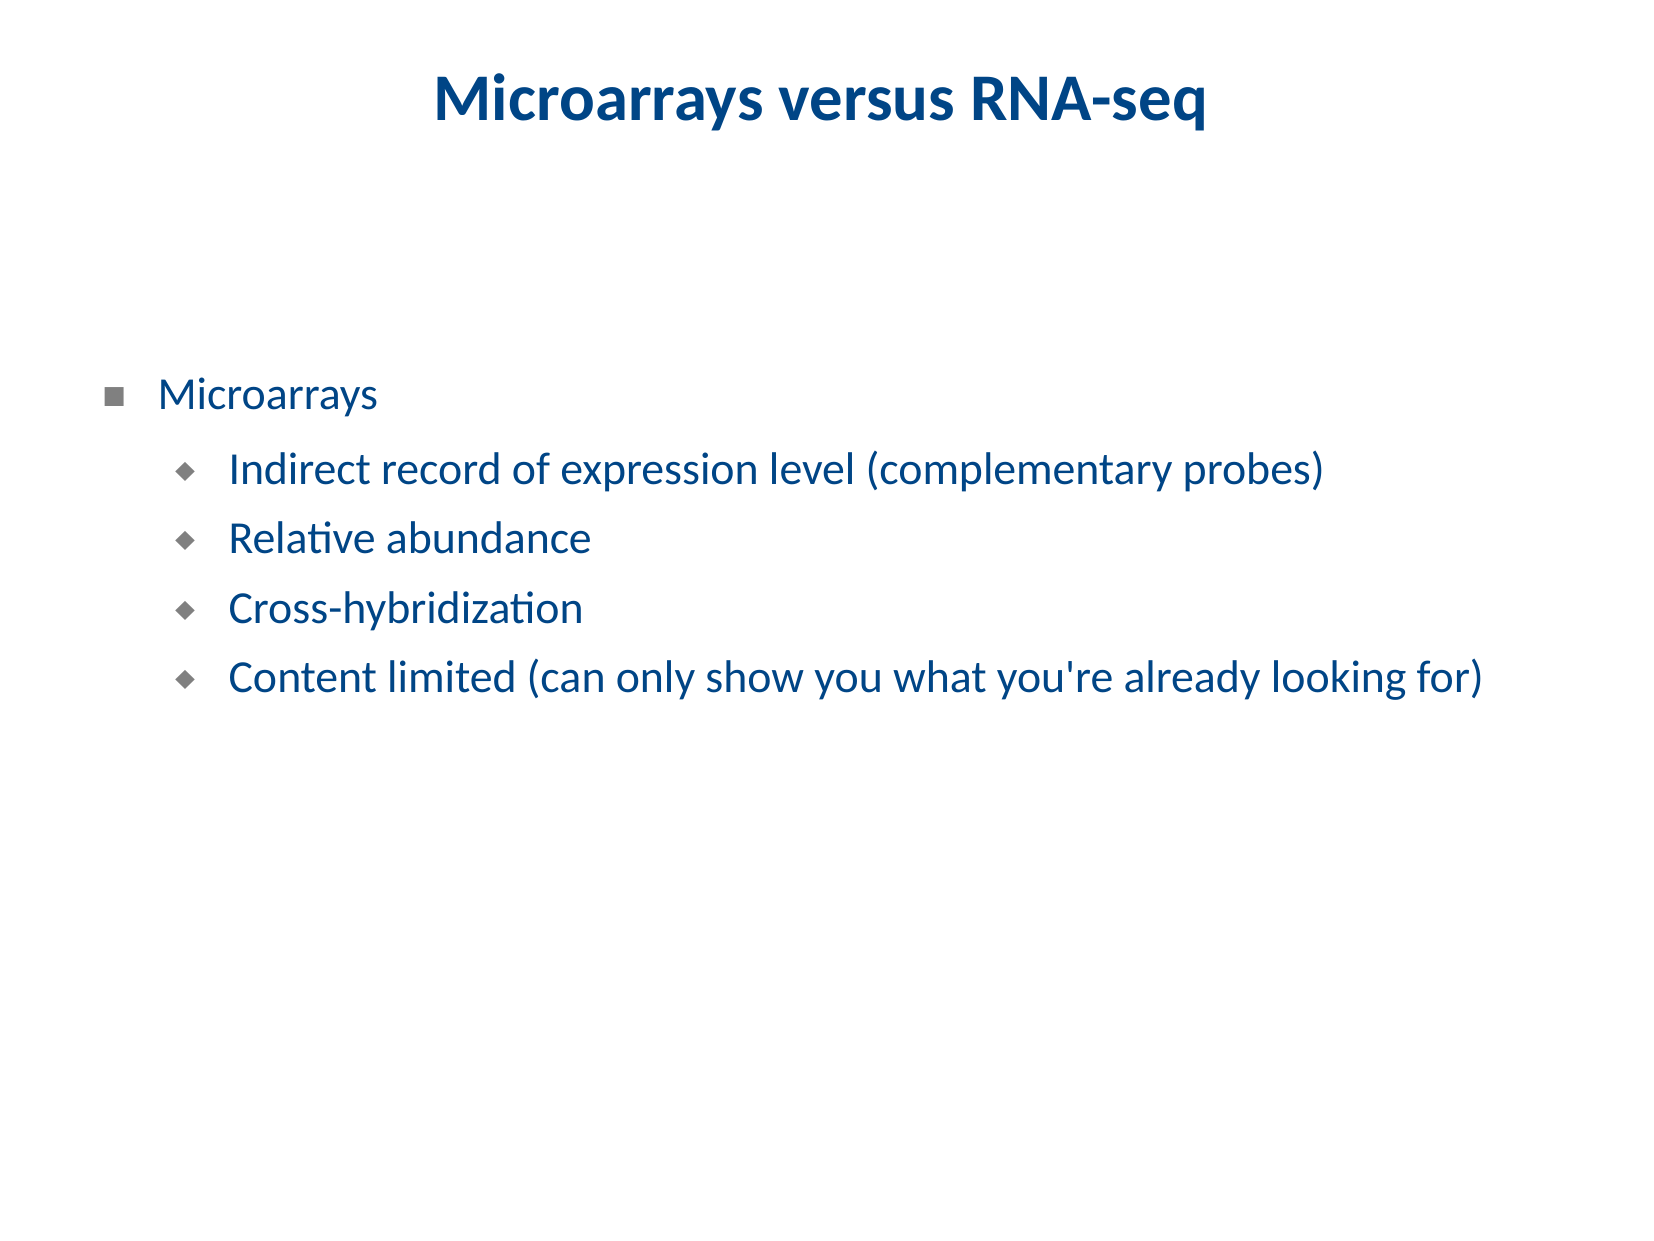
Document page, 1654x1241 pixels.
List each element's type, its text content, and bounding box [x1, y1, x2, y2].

title Microarrays versus RNA-seq [76, 0, 1566, 208]
list Microarrays Indirect record of expression level (complementary probes) Relative abundance Cross-hybridization Content limited (can only show you what you're already looking for) [86, 375, 1576, 1194]
